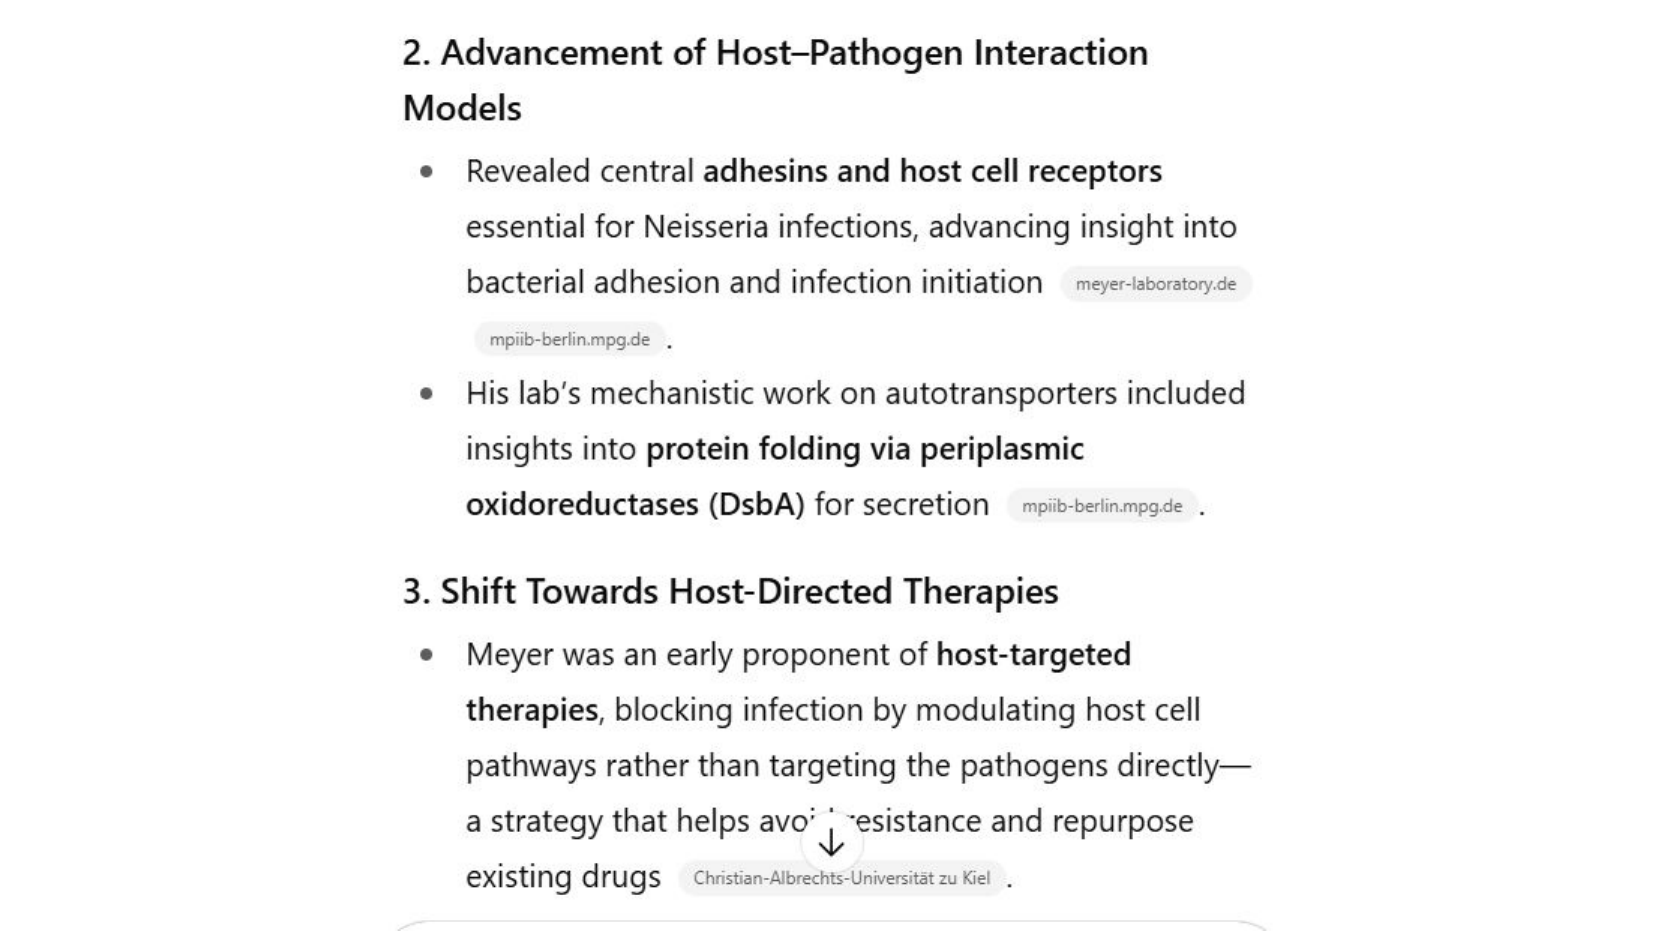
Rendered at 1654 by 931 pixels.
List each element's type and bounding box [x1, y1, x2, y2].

picture [362, 0, 1292, 931]
